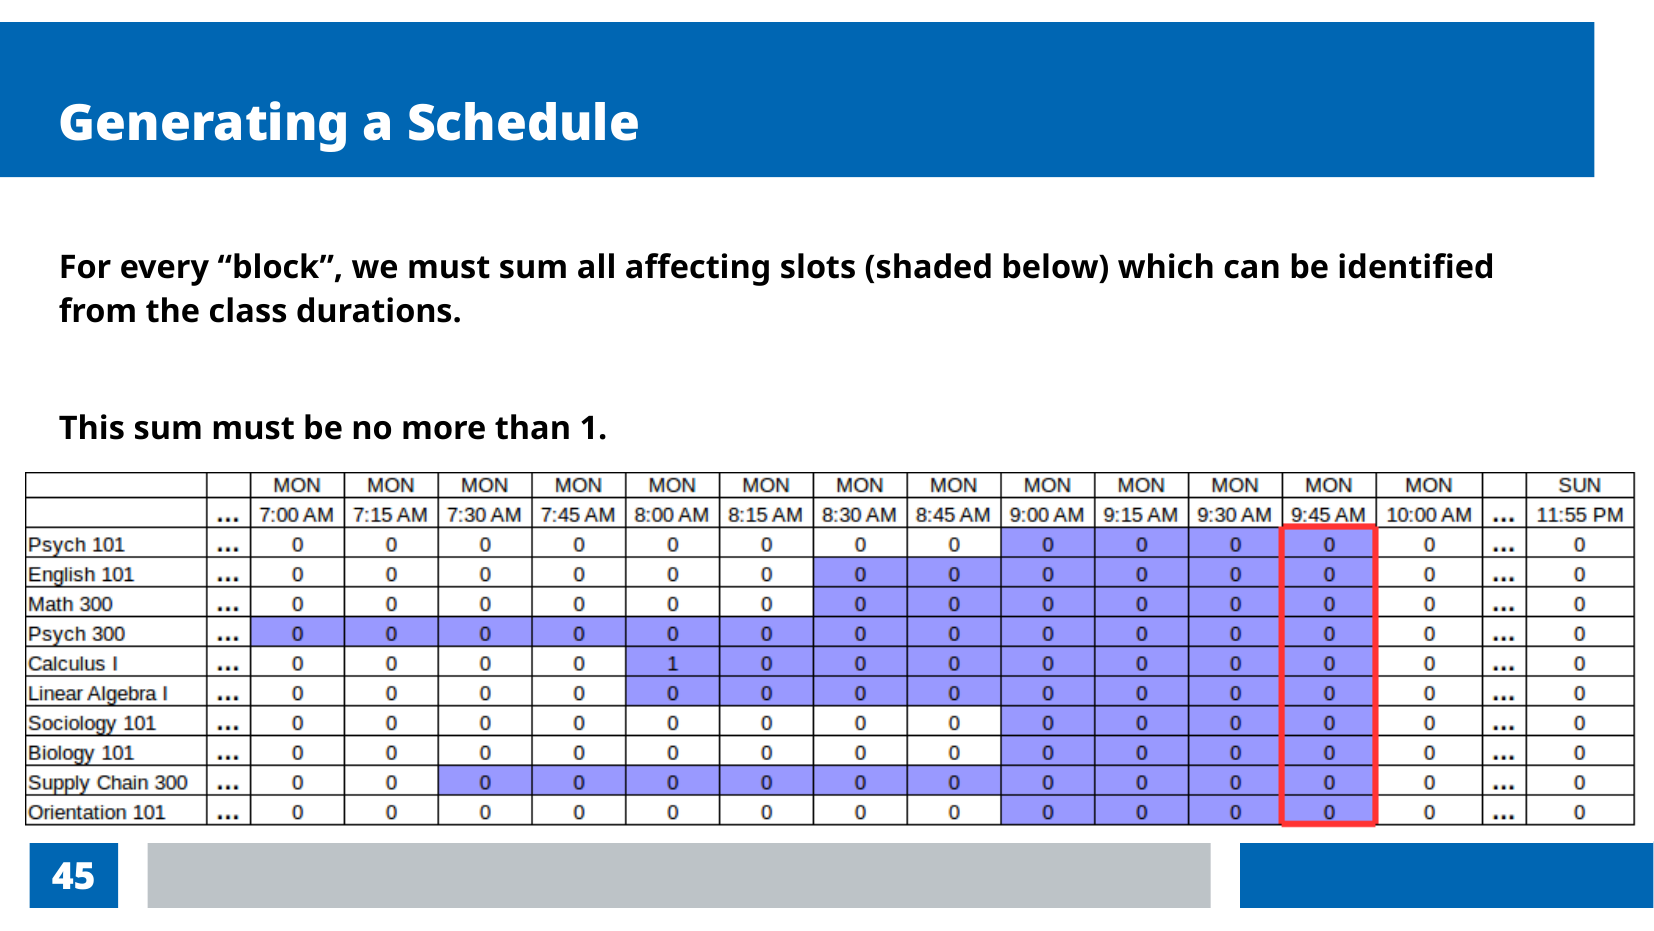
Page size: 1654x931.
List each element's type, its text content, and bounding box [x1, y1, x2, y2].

picture [25, 472, 1654, 843]
title Generating a Schedule [59, 44, 1595, 156]
list For every “block”, we must sum all affecting slots (shaded below) which can be identified from the class durations. This sum must be no more than 1. [59, 243, 1565, 451]
